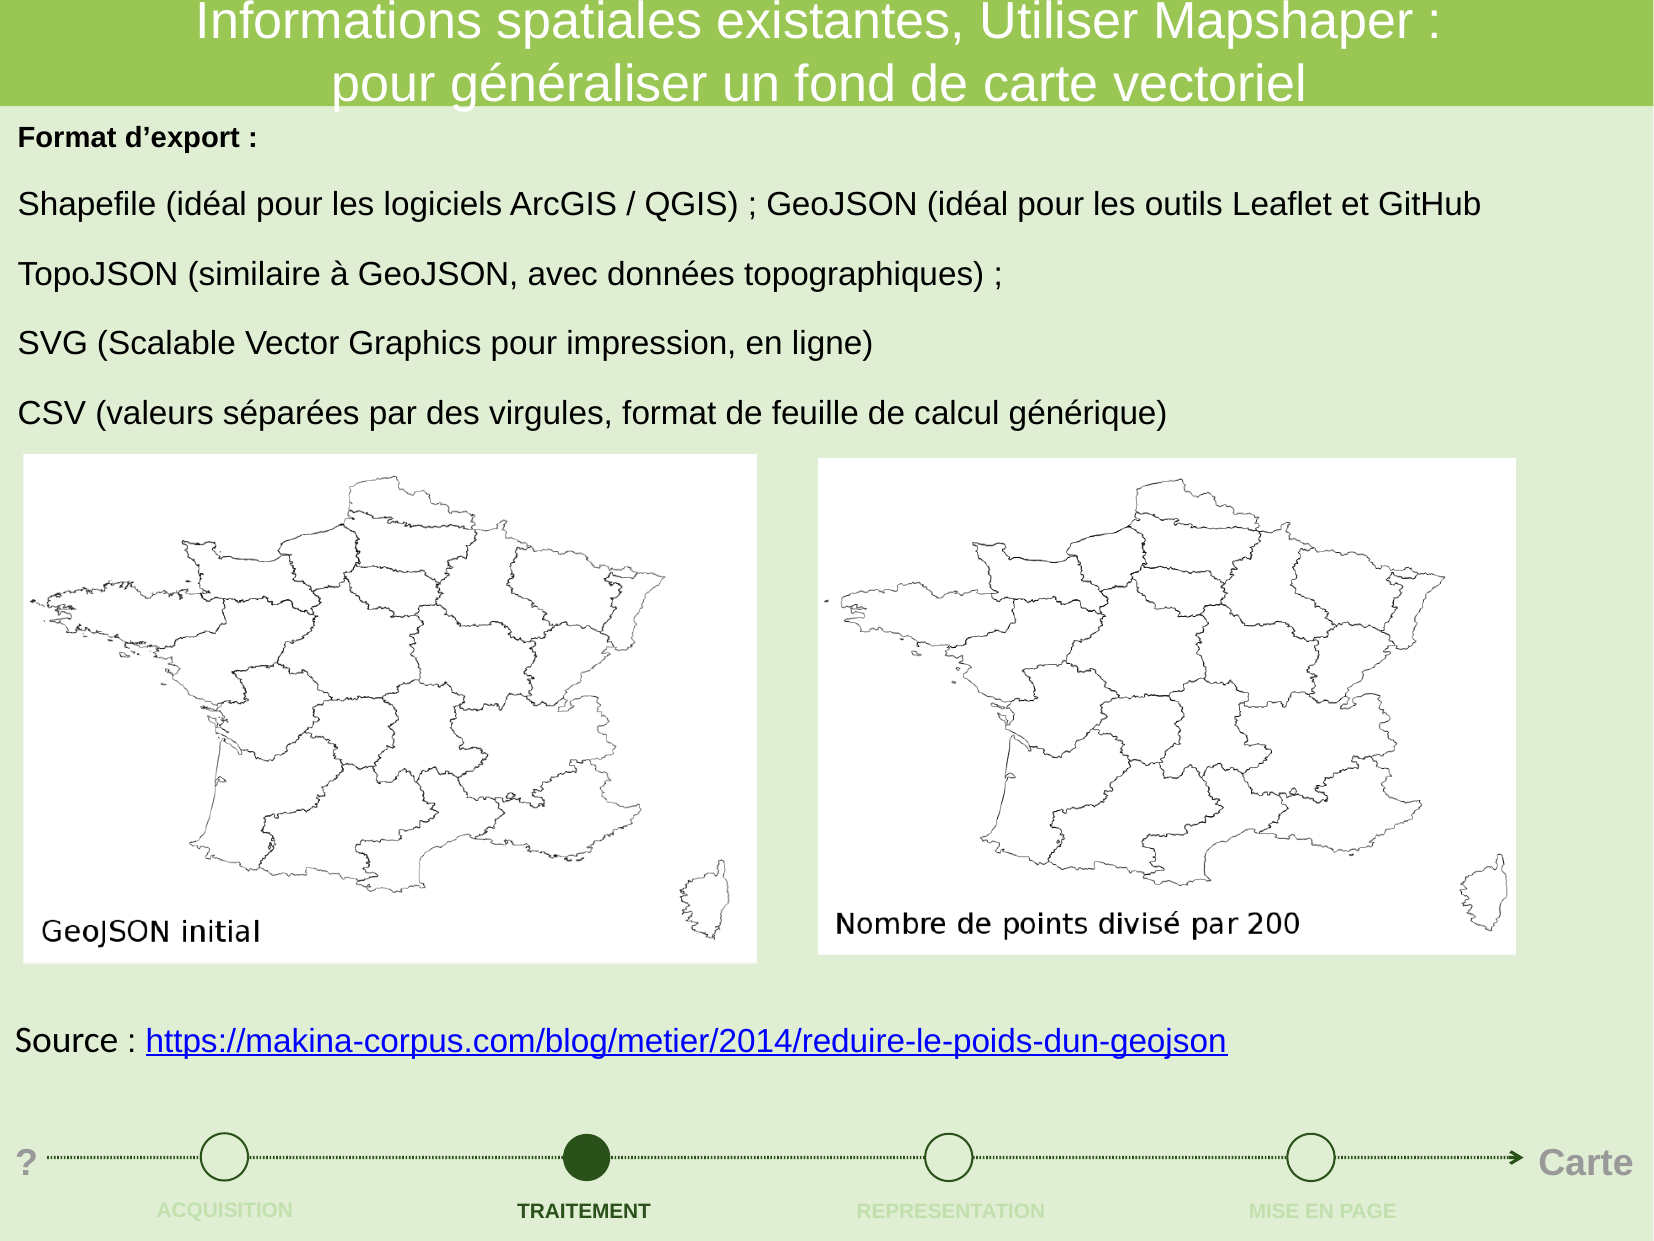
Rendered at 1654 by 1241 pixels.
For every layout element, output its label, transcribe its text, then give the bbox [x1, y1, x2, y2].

text_box [1287, 1133, 1335, 1182]
text_box Carte [1523, 1130, 1649, 1190]
text_box MISE EN PAGE [1234, 1190, 1412, 1231]
text_box Source : https://makina-corpus.com/blog/metier/2014/reduire-le-poids-dun-geojson [0, 962, 1335, 1113]
picture [23, 454, 757, 964]
text_box [200, 1133, 249, 1181]
text_box ACQUISITION [141, 1189, 308, 1230]
title Informations spatiales existantes, Utiliser Mapshaper : pour généraliser un fond de carte vectoriel [82, 0, 1571, 118]
list Format d’export : Shapefile (idéal pour les logiciels ArcGIS / QGIS) ; GeoJSON (idéal pour les outils Leaflet et GitHub TopoJSON (similaire à GeoJSON, avec données topographiques) ; SVG (Scalable Vector Graphics pour impression, en ligne) CSV (valeurs séparées par des virgules, format de feuille de calcul générique) [0, 118, 1637, 1052]
picture [818, 458, 1516, 955]
text_box TRAITEMENT [502, 1190, 666, 1231]
text_box ? [0, 1130, 54, 1190]
text_box [925, 1133, 973, 1182]
text_box REPRESENTATION [841, 1190, 1060, 1231]
text_box [563, 1133, 611, 1182]
